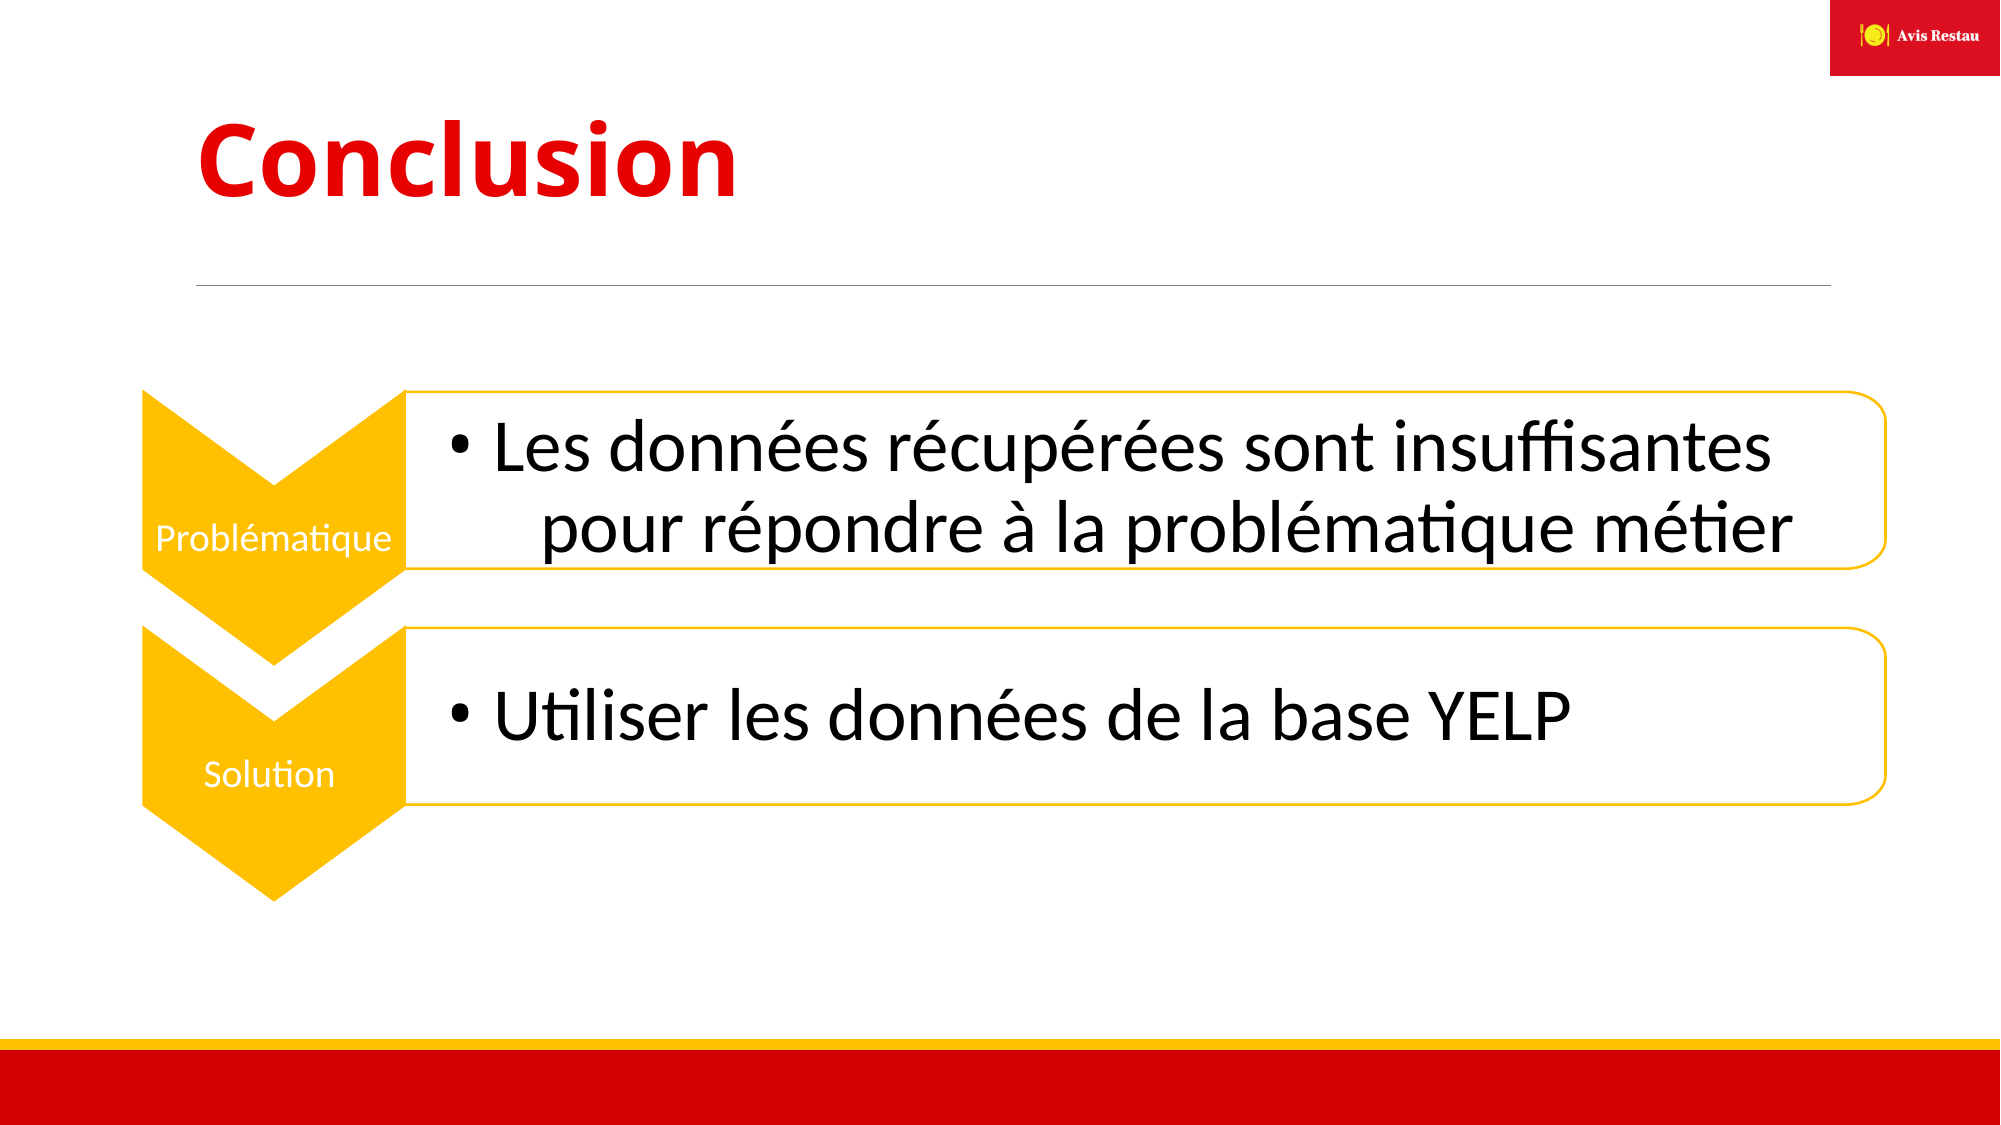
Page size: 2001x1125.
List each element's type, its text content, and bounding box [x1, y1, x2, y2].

text_box Problématique [143, 391, 405, 665]
title Conclusion [180, 47, 1831, 286]
text_box Les données récupérées sont insuffisantes pour répondre à la problématique métier [404, 391, 1886, 569]
text_box Solution [143, 627, 405, 901]
text_box Utiliser les données de la base YELP [404, 627, 1886, 805]
picture [1830, 0, 2000, 76]
